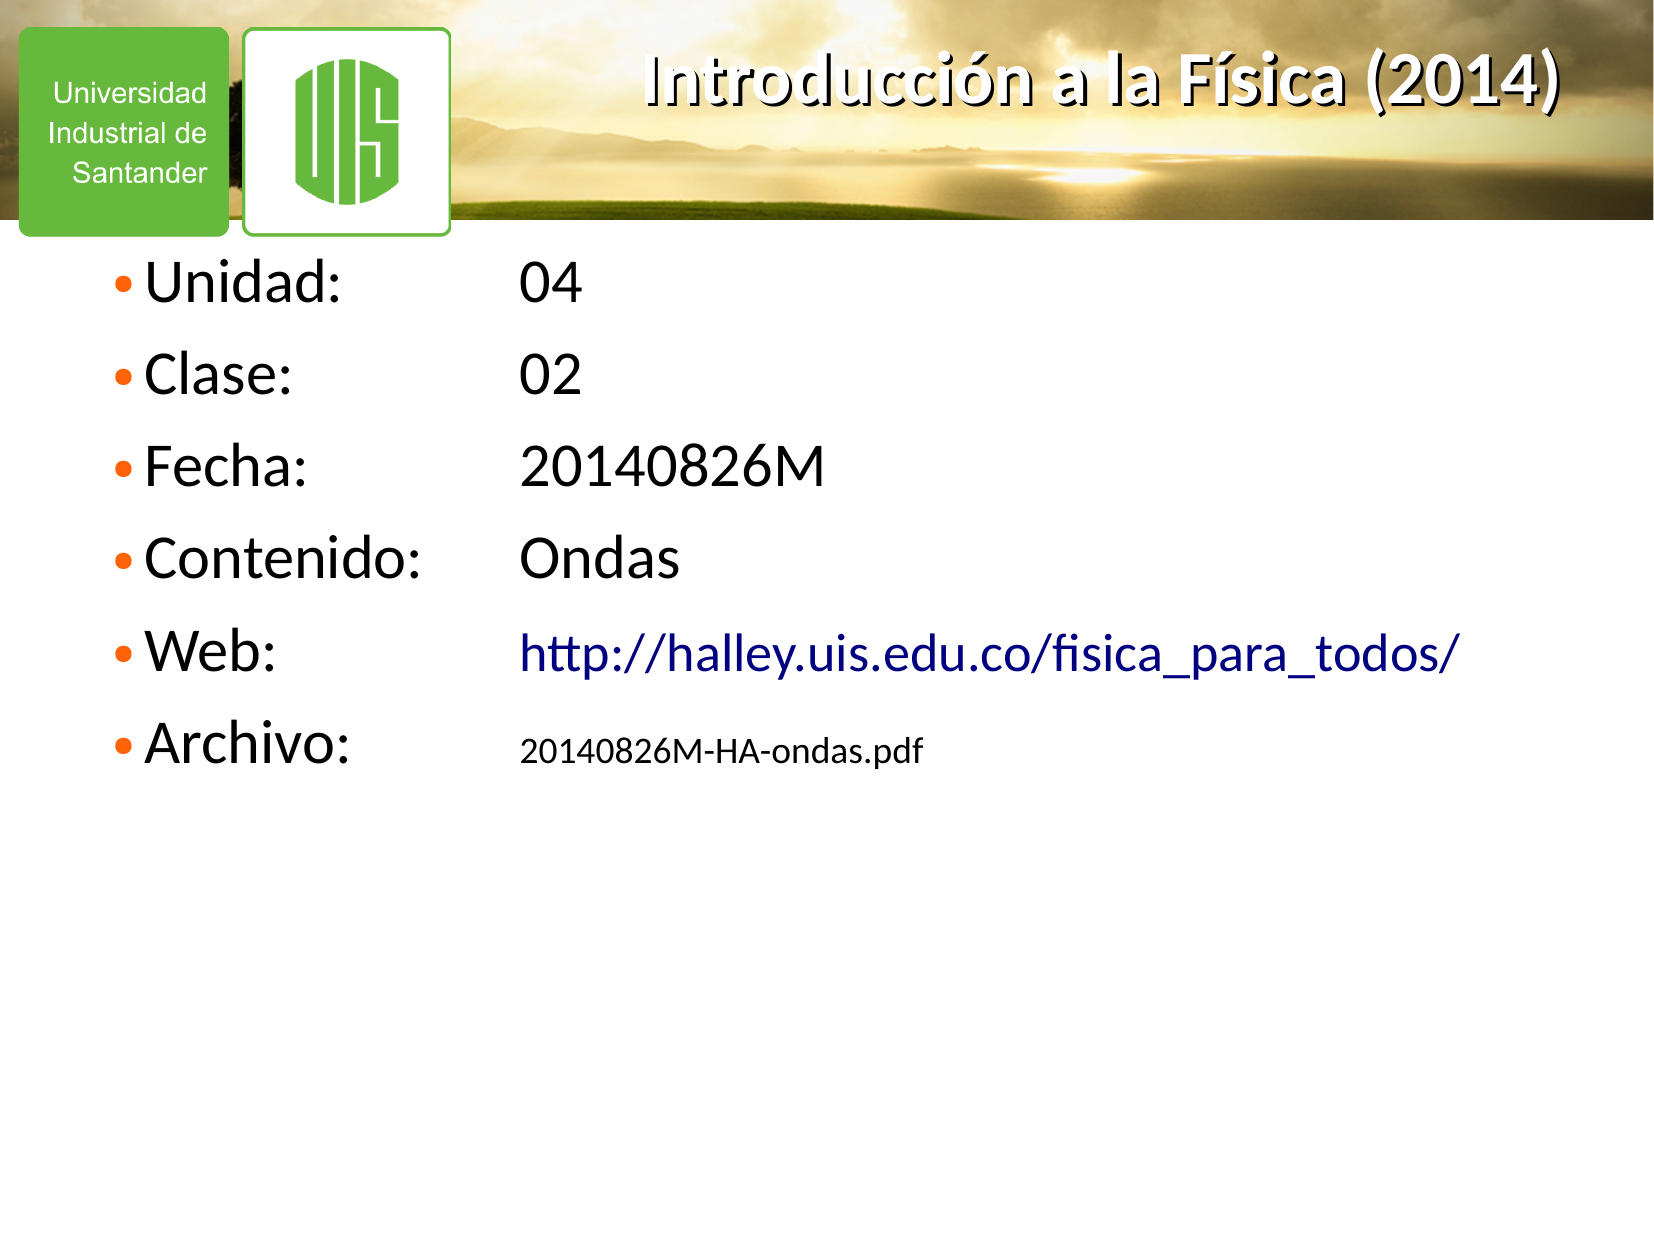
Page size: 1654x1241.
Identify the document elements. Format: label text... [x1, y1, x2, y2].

list Unidad: 04 Clase: 02 Fecha: 20140826M Contenido: Ondas Web: http://halley.uis.edu.co/fisica_para_todos/ Archivo: 20140826M-HA-ondas.pdf [82, 255, 1571, 1126]
title Introducción a la Física (2014) [75, 19, 1564, 151]
picture [0, 0, 1654, 237]
